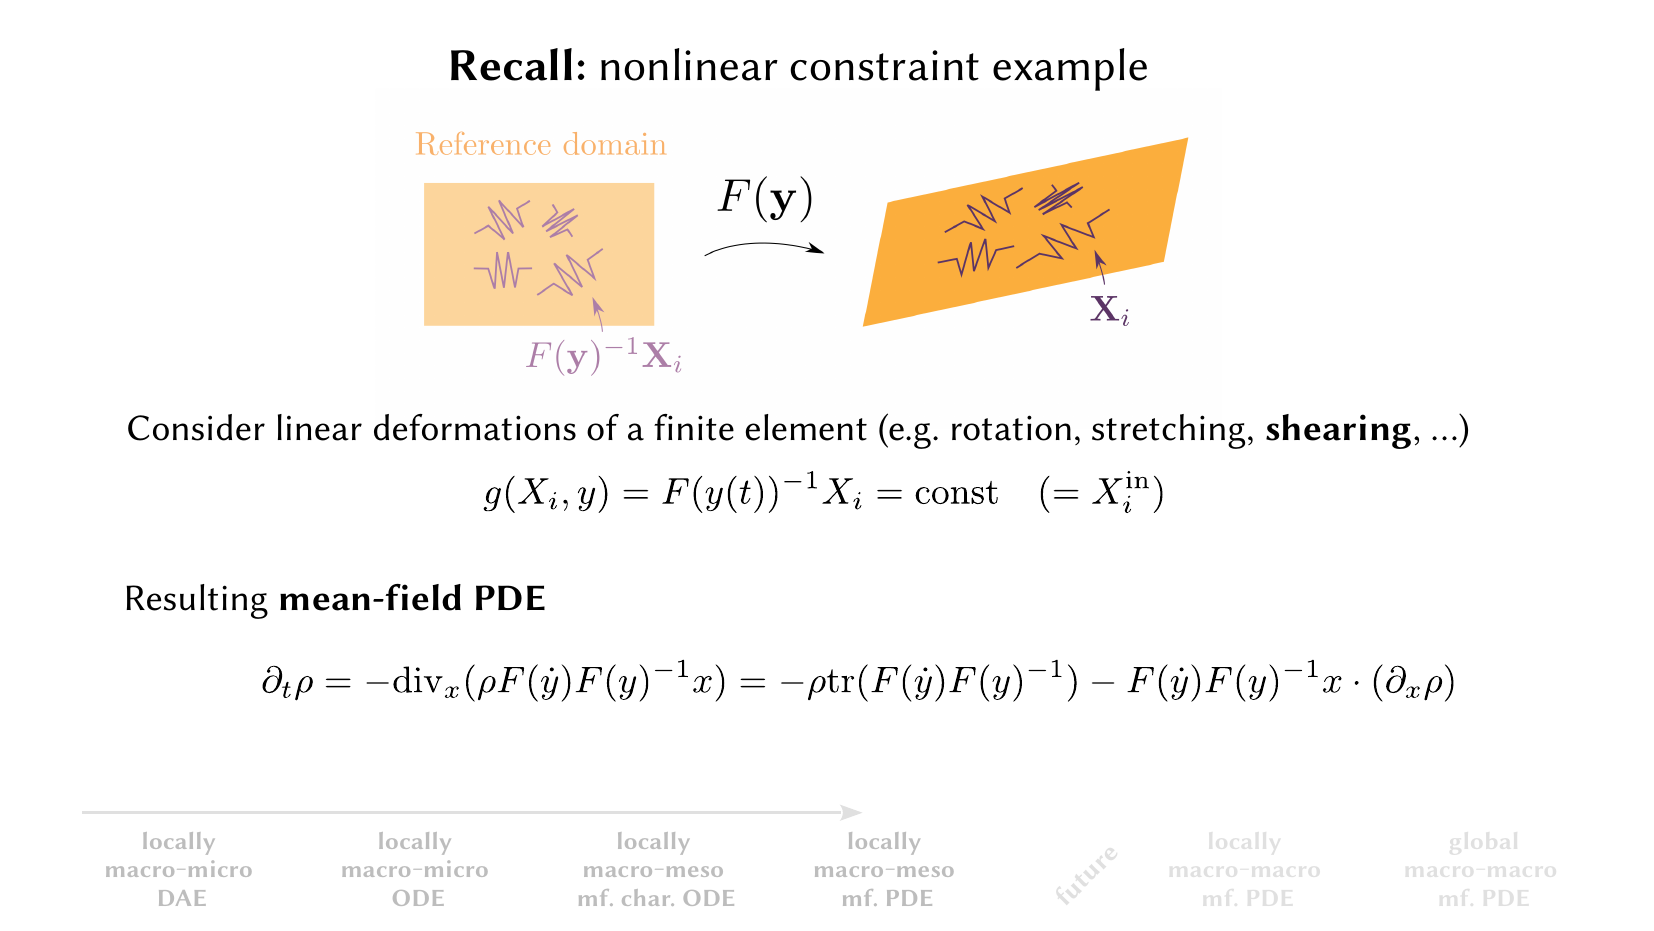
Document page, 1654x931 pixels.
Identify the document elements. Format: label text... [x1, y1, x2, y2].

text_box [705, 487, 723, 512]
text_box [1307, 659, 1318, 678]
text_box [575, 667, 602, 693]
text_box [754, 475, 763, 513]
text_box [678, 659, 688, 678]
text_box [444, 686, 459, 699]
text_box [1153, 475, 1163, 513]
text_box [1092, 478, 1123, 504]
text_box [1424, 675, 1443, 701]
text_box [1127, 667, 1154, 693]
text_box [577, 487, 596, 512]
text_box [1444, 664, 1454, 702]
text_box [1322, 675, 1342, 693]
text_box [517, 478, 549, 504]
text_box [1134, 476, 1149, 489]
text_box [935, 664, 945, 702]
text_box [541, 675, 559, 700]
text_box [662, 478, 689, 504]
text_box [980, 664, 990, 702]
text_box [902, 664, 912, 702]
text_box locally macro‒macro mf. PDE [1152, 819, 1343, 926]
text_box [727, 475, 737, 513]
text_box [561, 664, 571, 702]
text_box [841, 675, 855, 693]
text_box [971, 487, 984, 505]
text_box [466, 664, 475, 702]
text_box [1269, 664, 1279, 702]
text_box [1170, 675, 1188, 700]
text_box [859, 664, 868, 702]
text_box [423, 676, 443, 693]
text_box [598, 475, 608, 513]
text_box [915, 487, 930, 505]
text_box [1051, 659, 1062, 678]
text_box [807, 471, 817, 489]
text_box Recall: nonlinear constraint example [433, 31, 1291, 151]
text_box [1067, 664, 1077, 702]
text_box [563, 499, 568, 511]
text_box global macro‒macro mf. PDE [1389, 819, 1580, 926]
text_box [715, 664, 725, 702]
text_box [768, 475, 778, 513]
text_box [853, 497, 862, 510]
text_box future [1033, 820, 1141, 929]
text_box [950, 487, 970, 504]
text_box [1405, 686, 1420, 699]
text_box [693, 675, 712, 693]
text_box [1158, 664, 1168, 702]
text_box [1126, 476, 1133, 489]
text_box [281, 681, 291, 699]
text_box [985, 480, 998, 505]
text_box Resulting mean-field PDE [108, 569, 563, 628]
text_box [1248, 675, 1266, 700]
text_box [639, 664, 649, 702]
text_box [477, 675, 496, 701]
text_box locally macro‒micro ODE [325, 819, 514, 926]
text_box [871, 667, 898, 693]
text_box locally macro‒meso mf. PDE [798, 819, 986, 926]
text_box [549, 497, 557, 510]
text_box [529, 664, 538, 702]
text_box [1236, 664, 1246, 702]
text_box [914, 675, 932, 700]
text_box [693, 475, 703, 513]
text_box [414, 675, 423, 693]
text_box [822, 478, 854, 504]
text_box [826, 669, 839, 693]
text_box [992, 675, 1010, 700]
text_box [497, 667, 525, 693]
text_box [807, 675, 826, 701]
text_box Consider linear deformations of a finite element (e.g. rotation, stretching, shearing, ...) [111, 399, 1538, 500]
text_box [932, 487, 949, 505]
text_box [483, 487, 501, 512]
text_box [949, 667, 976, 693]
text_box [618, 675, 637, 700]
text_box [1205, 667, 1232, 693]
text_box [1373, 664, 1383, 702]
text_box [393, 666, 412, 693]
picture [375, 88, 1222, 399]
text_box [1013, 664, 1022, 702]
text_box [1386, 665, 1406, 694]
text_box [606, 664, 616, 702]
text_box [262, 665, 283, 694]
text_box [505, 475, 515, 513]
text_box [739, 480, 751, 505]
text_box [1123, 501, 1132, 514]
text_box [1191, 664, 1201, 702]
text_box locally macro‒meso mf. char. ODE [562, 819, 751, 926]
text_box [295, 675, 313, 701]
text_box [1040, 475, 1050, 513]
text_box locally macro‒micro DAE [89, 819, 278, 926]
